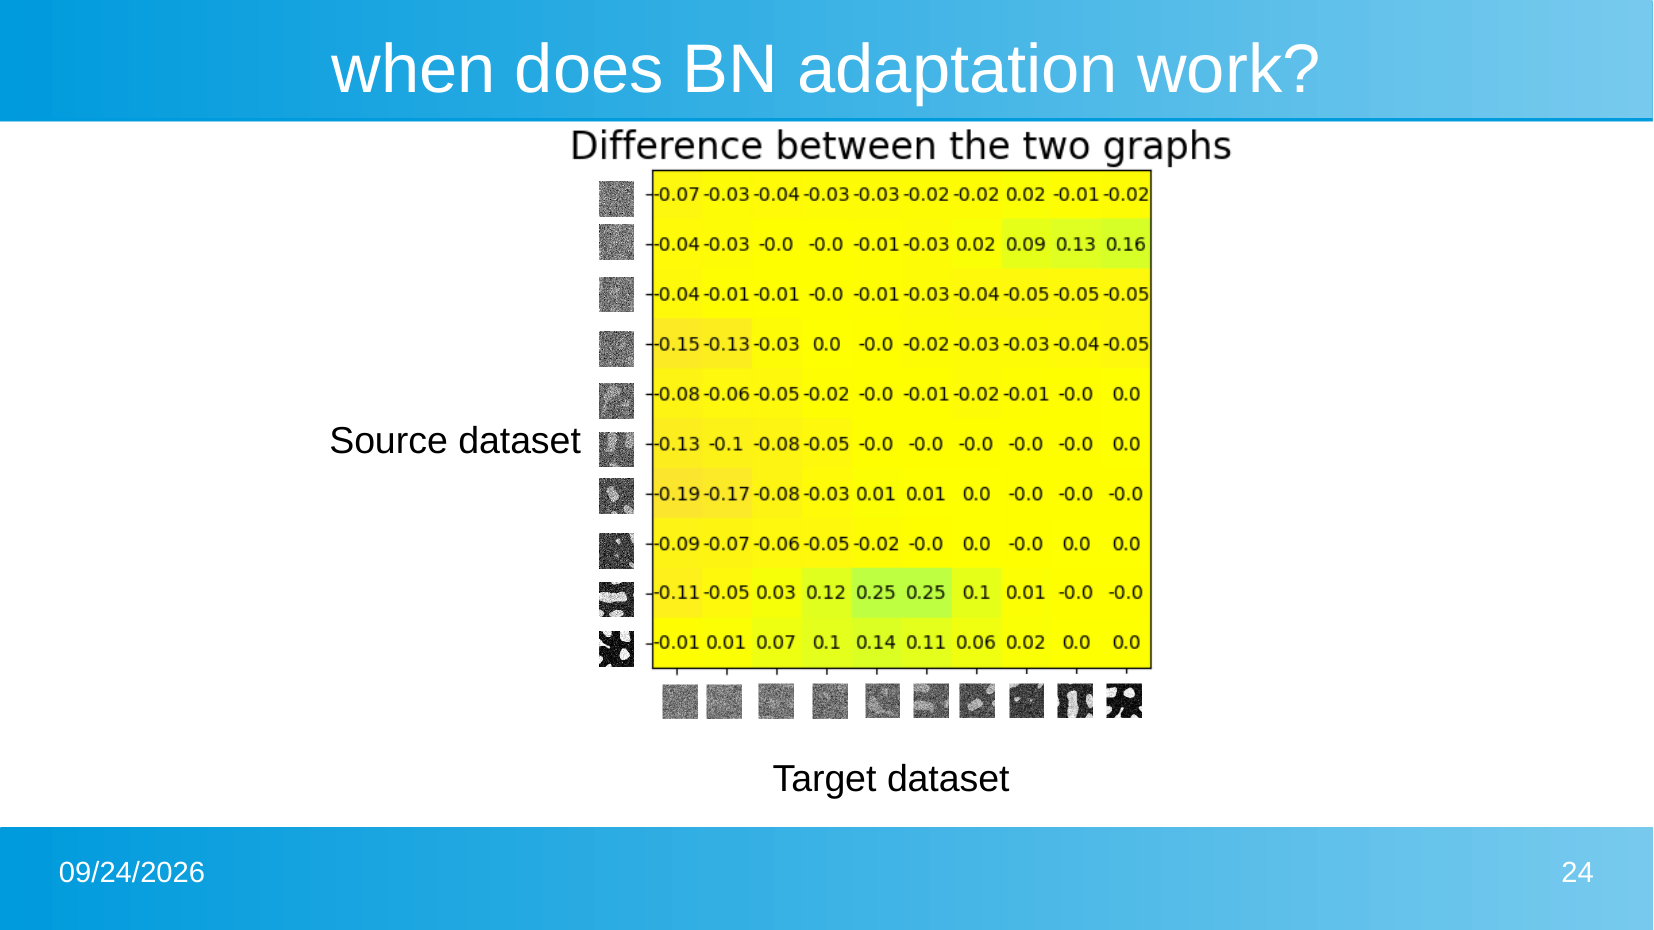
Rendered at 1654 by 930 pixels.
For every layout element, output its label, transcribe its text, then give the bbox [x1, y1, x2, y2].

picture [1057, 683, 1093, 718]
picture [599, 331, 634, 367]
picture [662, 684, 698, 719]
picture [501, 122, 1245, 819]
picture [599, 631, 634, 667]
picture [758, 684, 794, 719]
title when does BN adaptation work? [58, 29, 1594, 108]
picture [1106, 683, 1142, 718]
picture [599, 432, 634, 467]
picture [599, 533, 634, 569]
picture [1009, 683, 1044, 718]
picture [599, 224, 634, 260]
text_box Source dataset [314, 412, 597, 470]
picture [599, 478, 634, 514]
picture [812, 683, 848, 719]
picture [959, 683, 995, 719]
picture [706, 684, 742, 719]
picture [913, 683, 949, 719]
picture [599, 277, 634, 312]
picture [599, 383, 634, 419]
picture [599, 582, 634, 617]
text_box Target dataset [757, 749, 1058, 849]
text_box [511, 172, 1178, 822]
picture [501, 470, 637, 819]
picture [865, 683, 900, 719]
picture [599, 181, 634, 217]
